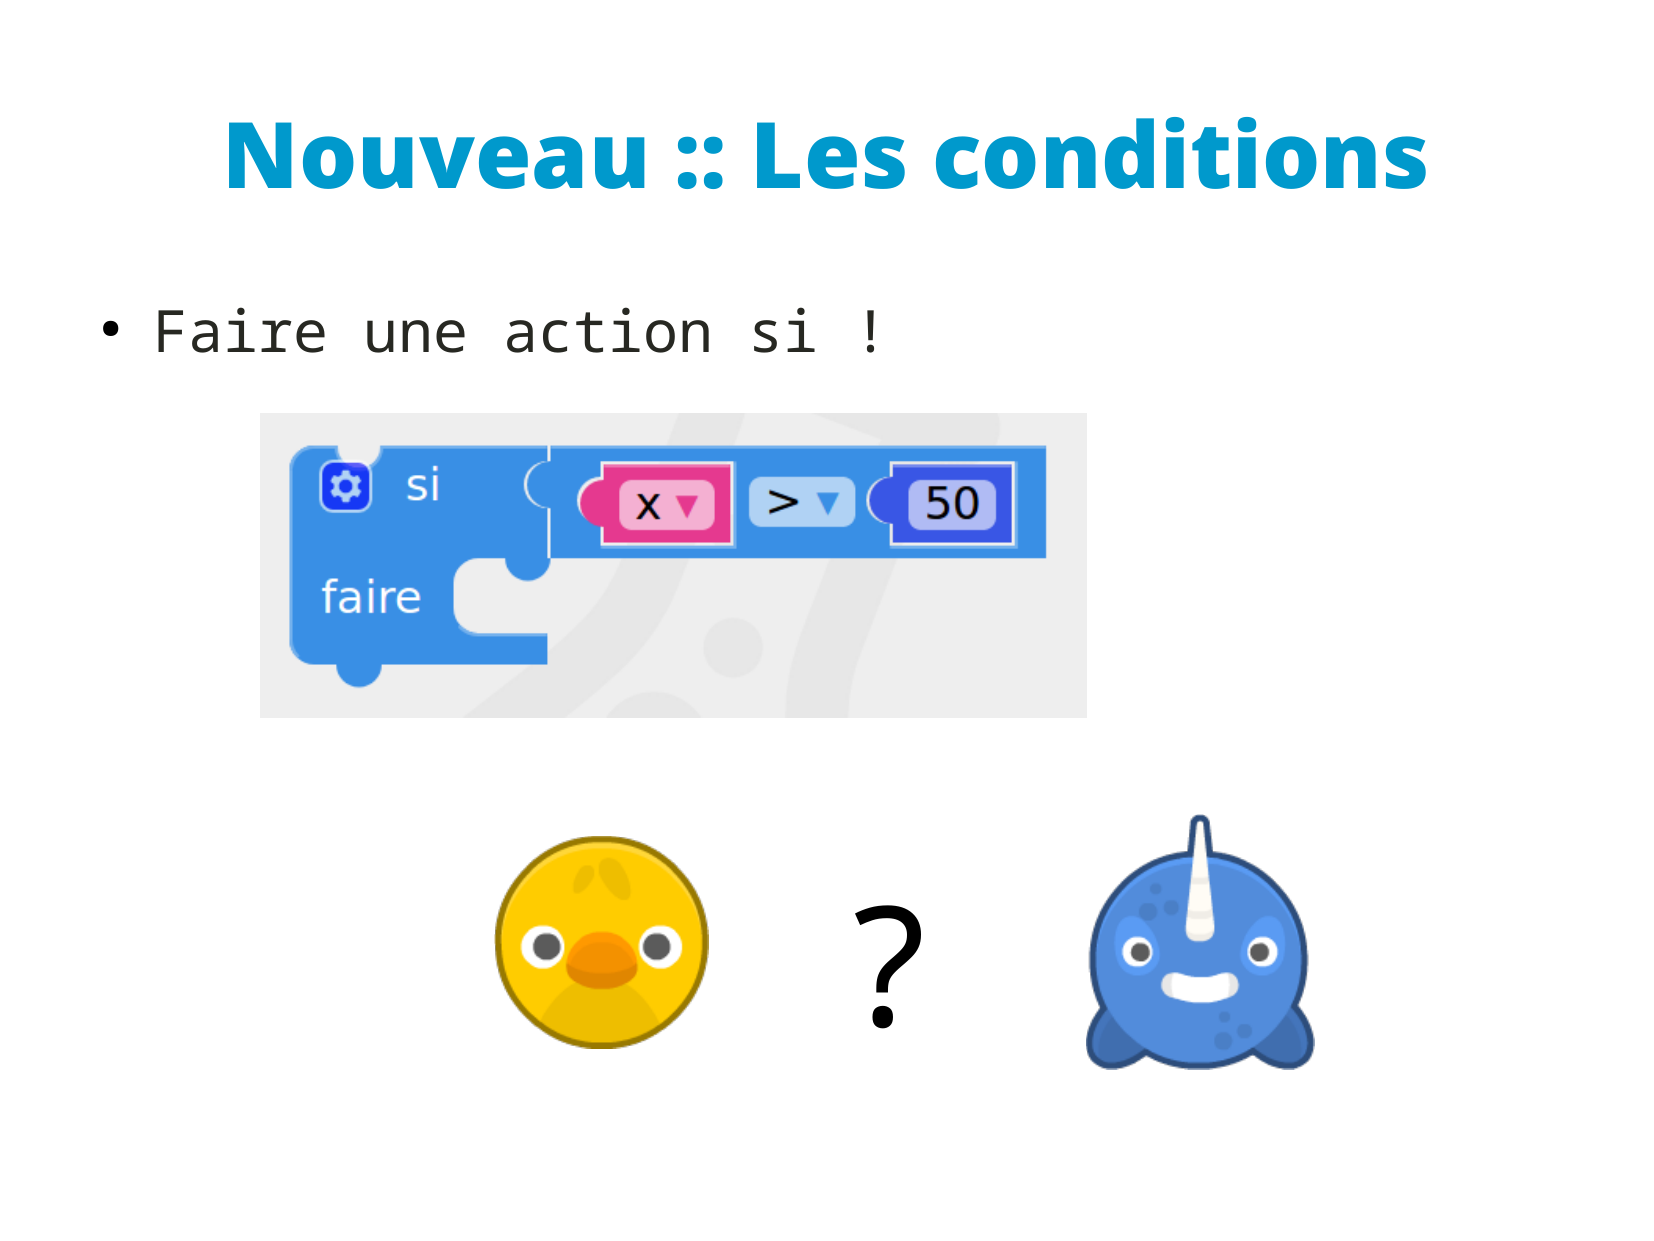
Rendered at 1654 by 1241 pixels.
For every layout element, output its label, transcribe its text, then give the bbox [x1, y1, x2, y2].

picture [260, 413, 1087, 718]
text_box ? [838, 841, 981, 1044]
title Nouveau :: Les conditions [82, 49, 1571, 257]
list Faire une action si ! [82, 290, 1571, 1010]
picture [1086, 814, 1315, 1070]
picture [494, 836, 709, 1049]
